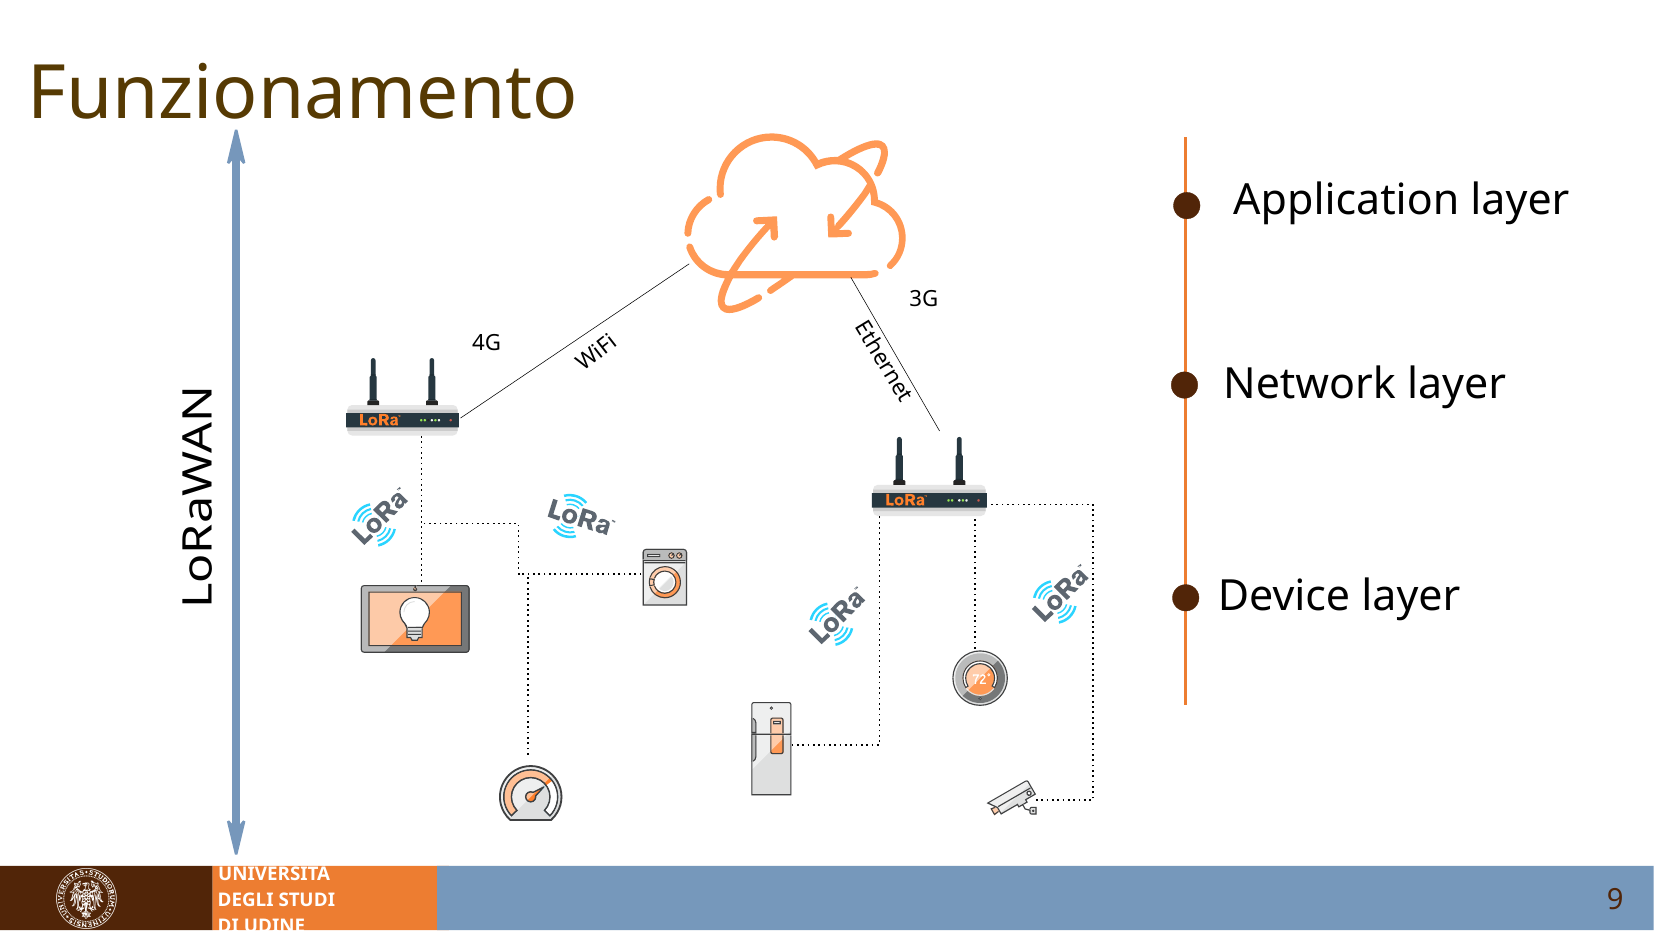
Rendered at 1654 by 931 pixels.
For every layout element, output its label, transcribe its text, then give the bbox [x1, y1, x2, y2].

picture [181, 70, 1619, 859]
picture [53, 865, 119, 931]
text_box Funzionamento [12, 35, 1418, 141]
